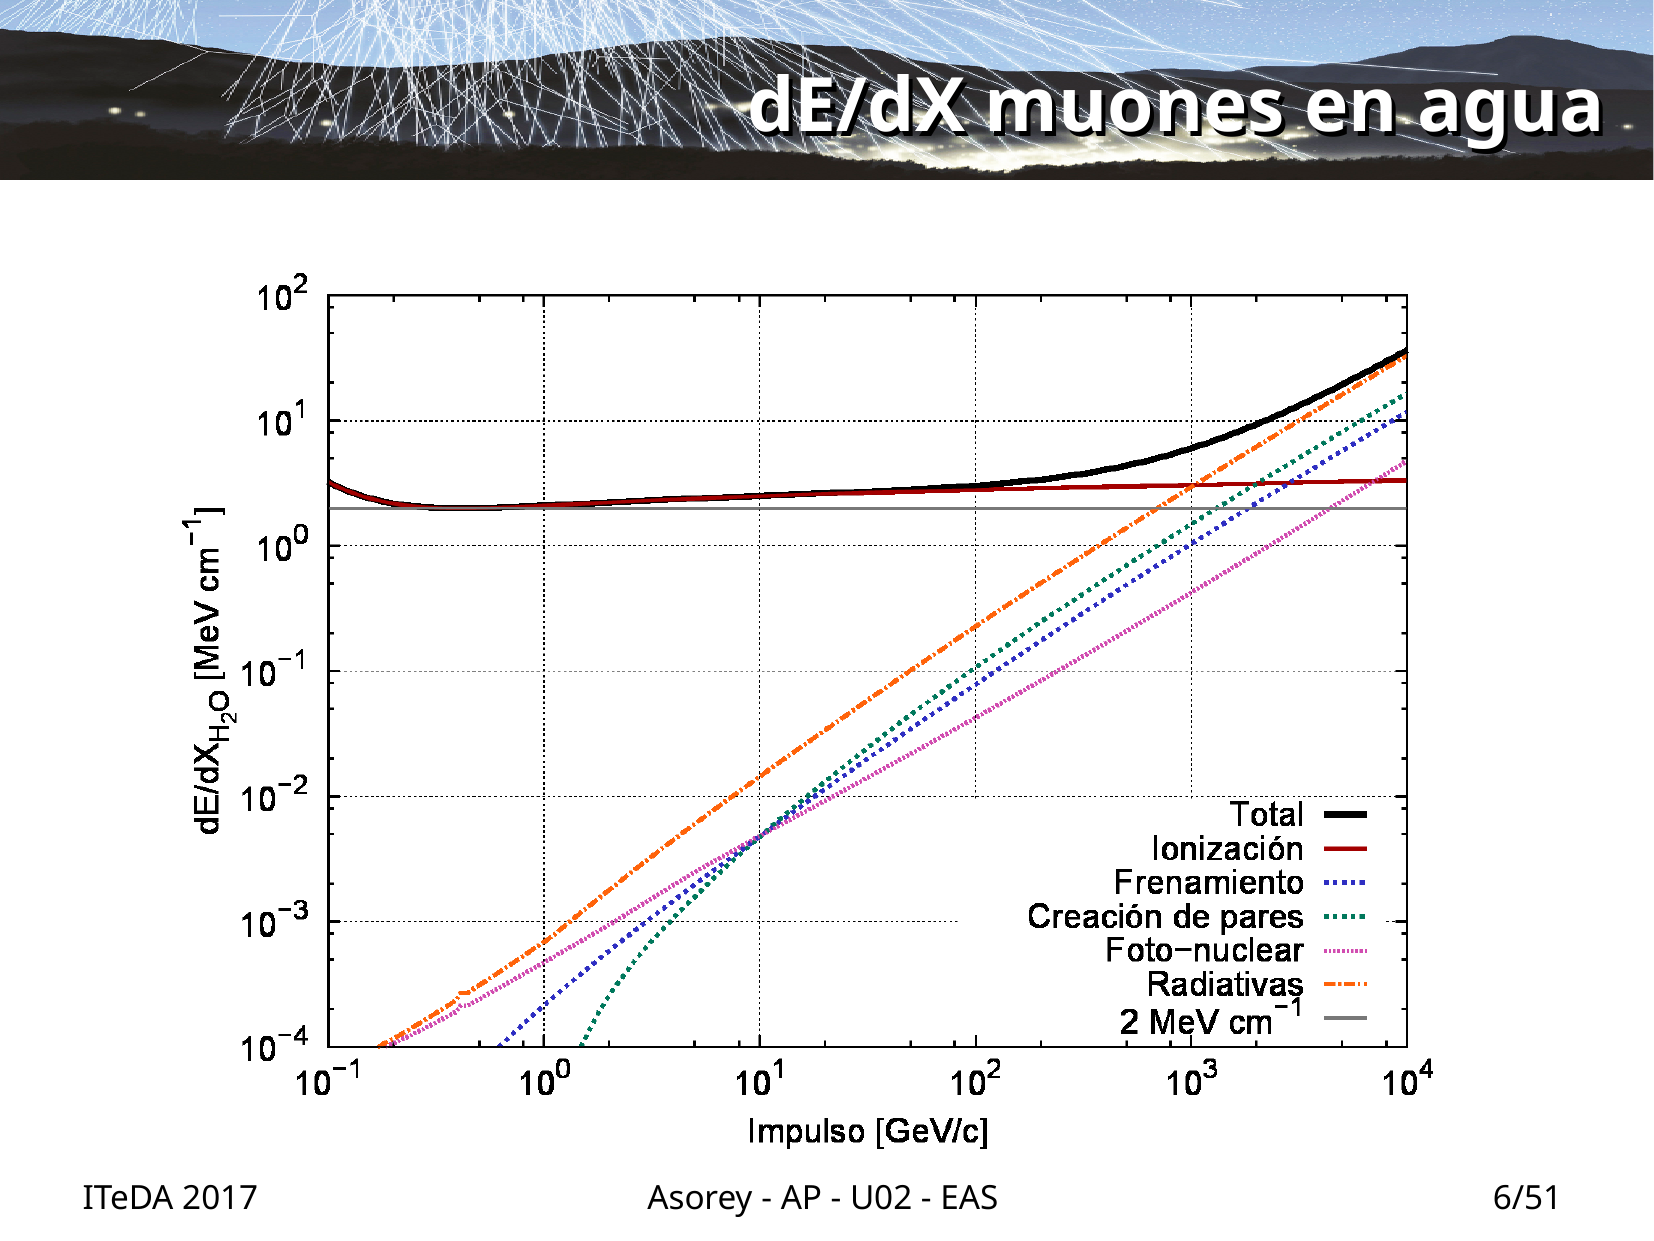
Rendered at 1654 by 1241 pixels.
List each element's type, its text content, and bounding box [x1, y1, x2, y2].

picture [0, 0, 1654, 180]
picture [182, 254, 1468, 1156]
title dE/dX muones en agua [45, 15, 1606, 191]
